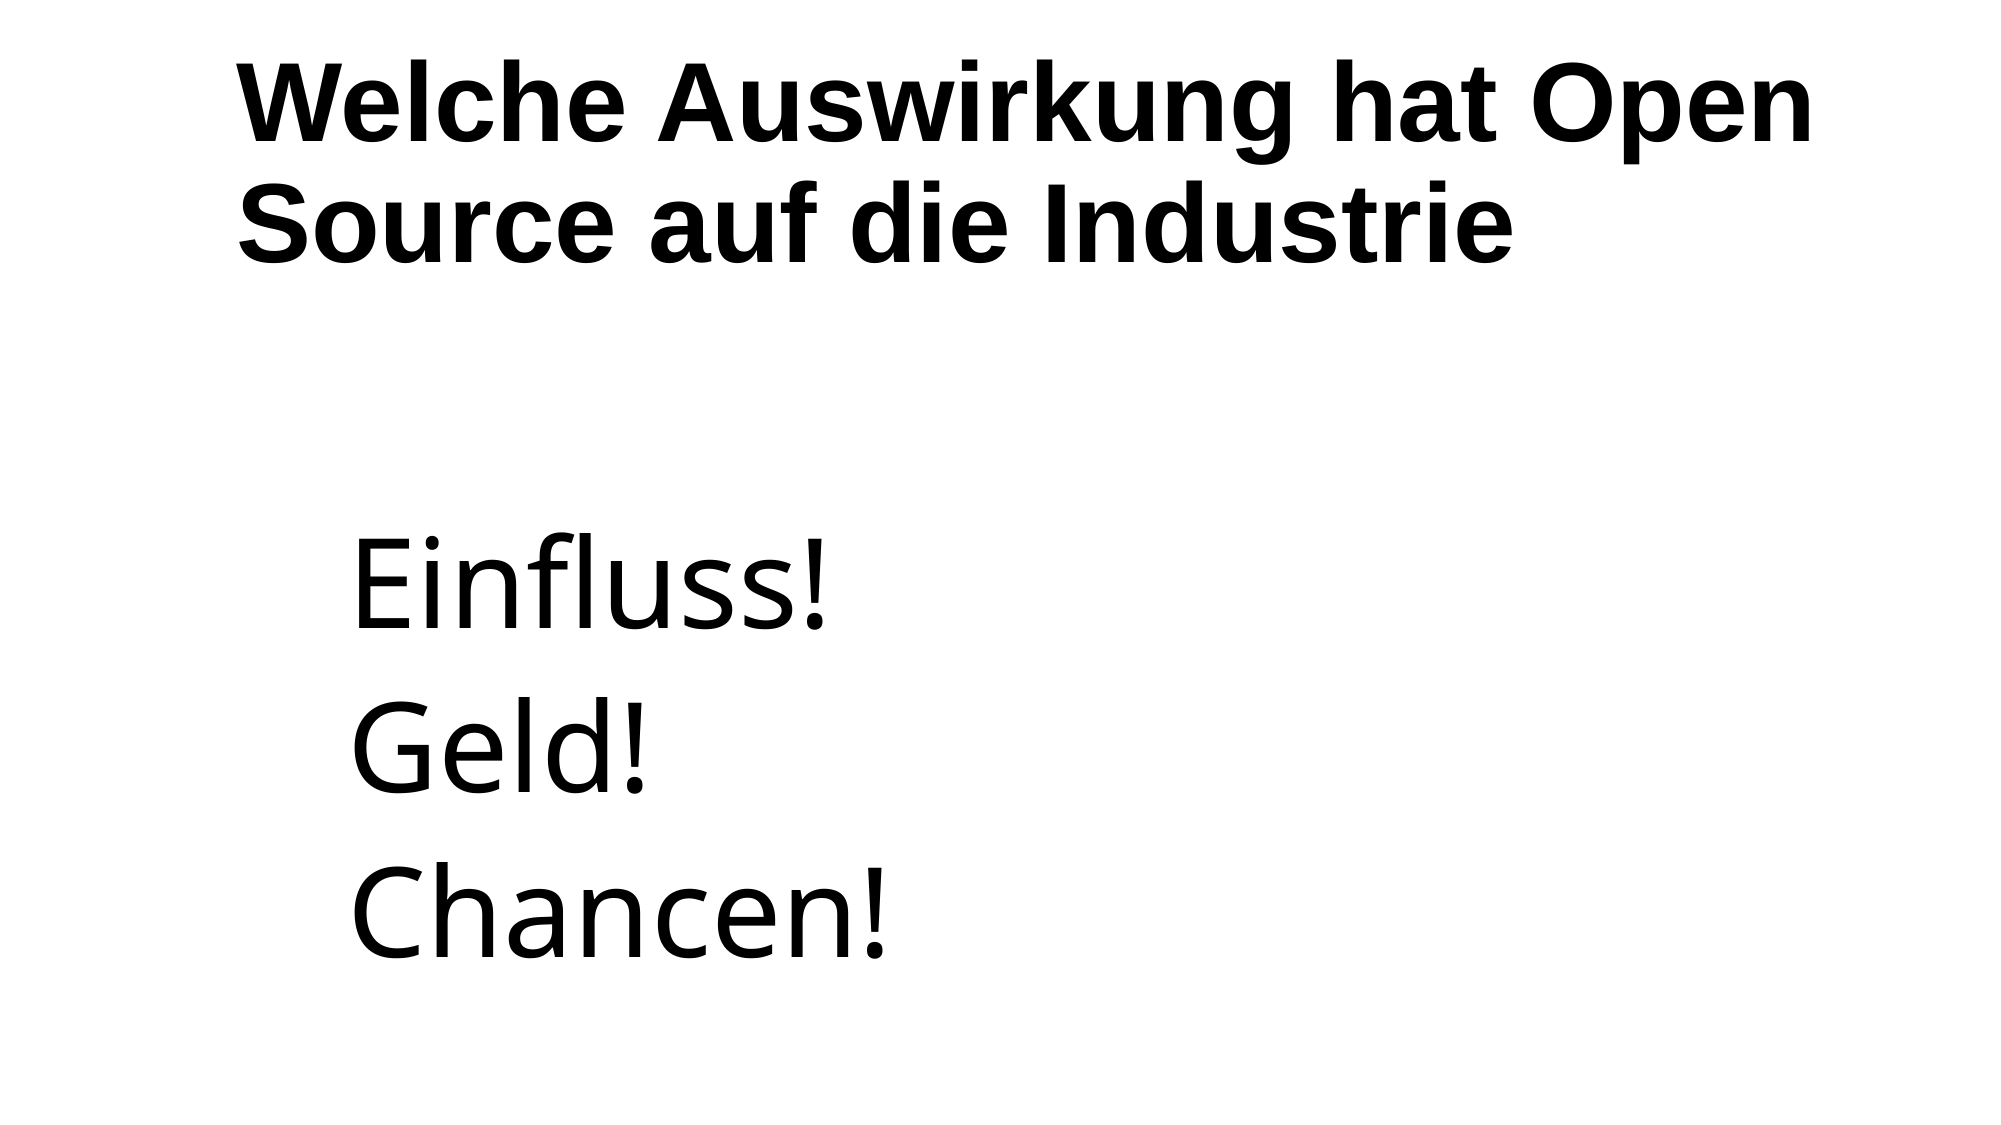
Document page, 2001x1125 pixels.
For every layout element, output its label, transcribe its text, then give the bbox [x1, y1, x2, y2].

list Einfluss! Geld! Chancen! [295, 440, 2000, 1065]
title Welche Auswirkung hat Open Source auf die Industrie [0, 36, 2000, 372]
